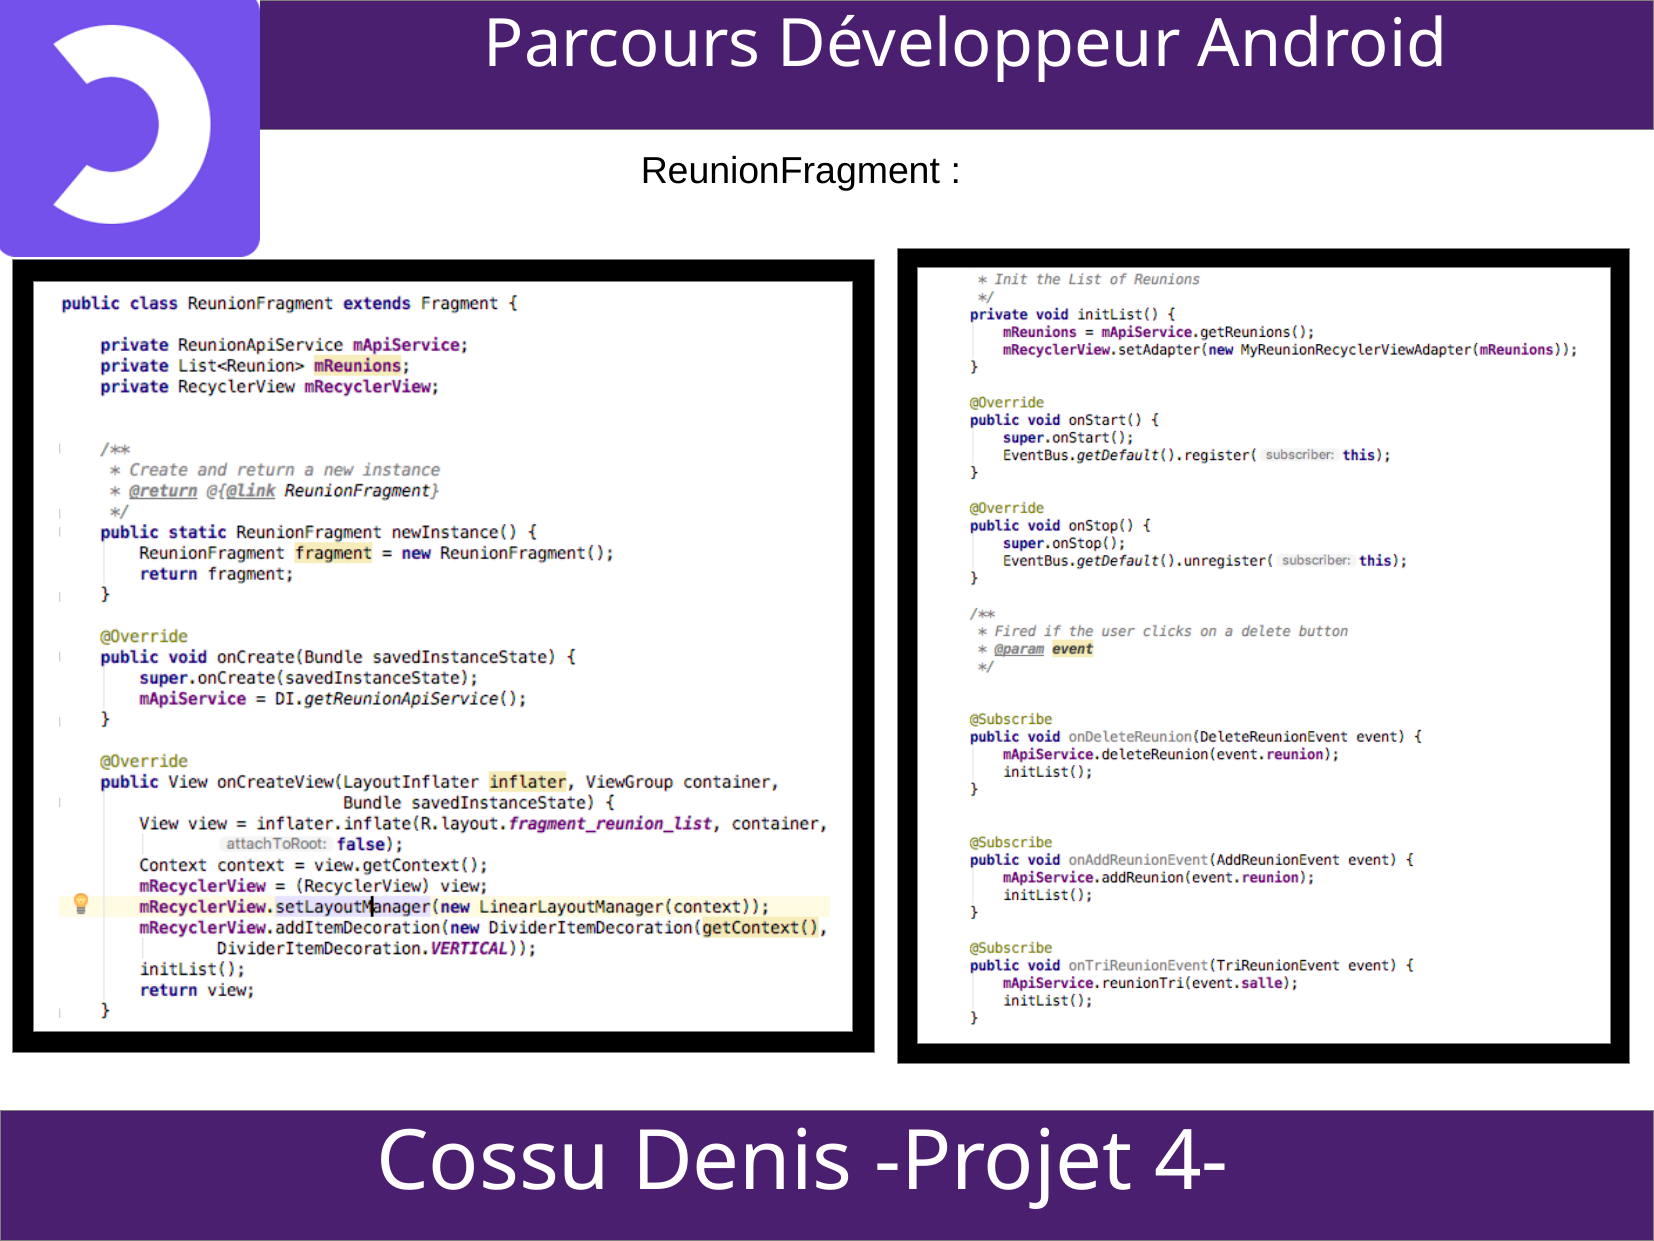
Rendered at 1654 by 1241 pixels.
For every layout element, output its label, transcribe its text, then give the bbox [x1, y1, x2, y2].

picture [963, 268, 1583, 1035]
text_box ReunionFragment : [625, 141, 1512, 241]
picture [0, 0, 260, 257]
text_box [897, 248, 1630, 1064]
picture [59, 283, 830, 1028]
text_box [12, 259, 875, 1053]
